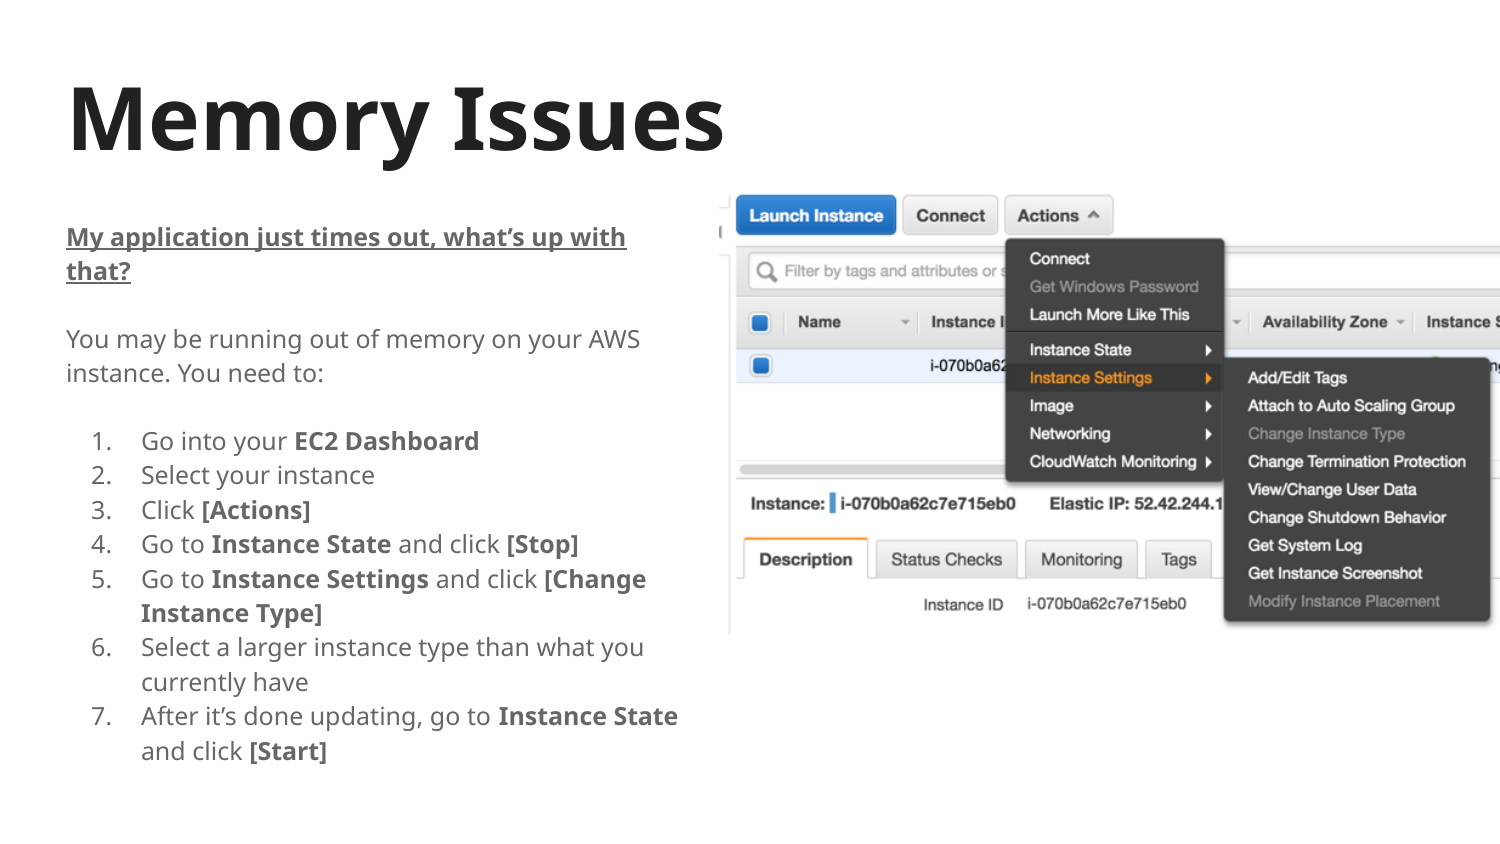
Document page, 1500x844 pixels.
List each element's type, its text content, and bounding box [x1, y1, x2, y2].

picture [719, 179, 1500, 635]
list My application just times out, what’s up with that? You may be running out of memory on your AWS instance. You need to: Go into your EC2 Dashboard Select your instance Click [Actions] Go to Instance State and click [Stop] Go to Instance Settings and click [Change Instance Type] Select a larger instance type than what you currently have After it’s done updating, go to Instance State and click [Start] [51, 201, 708, 824]
title Memory Issues [51, 48, 1449, 180]
